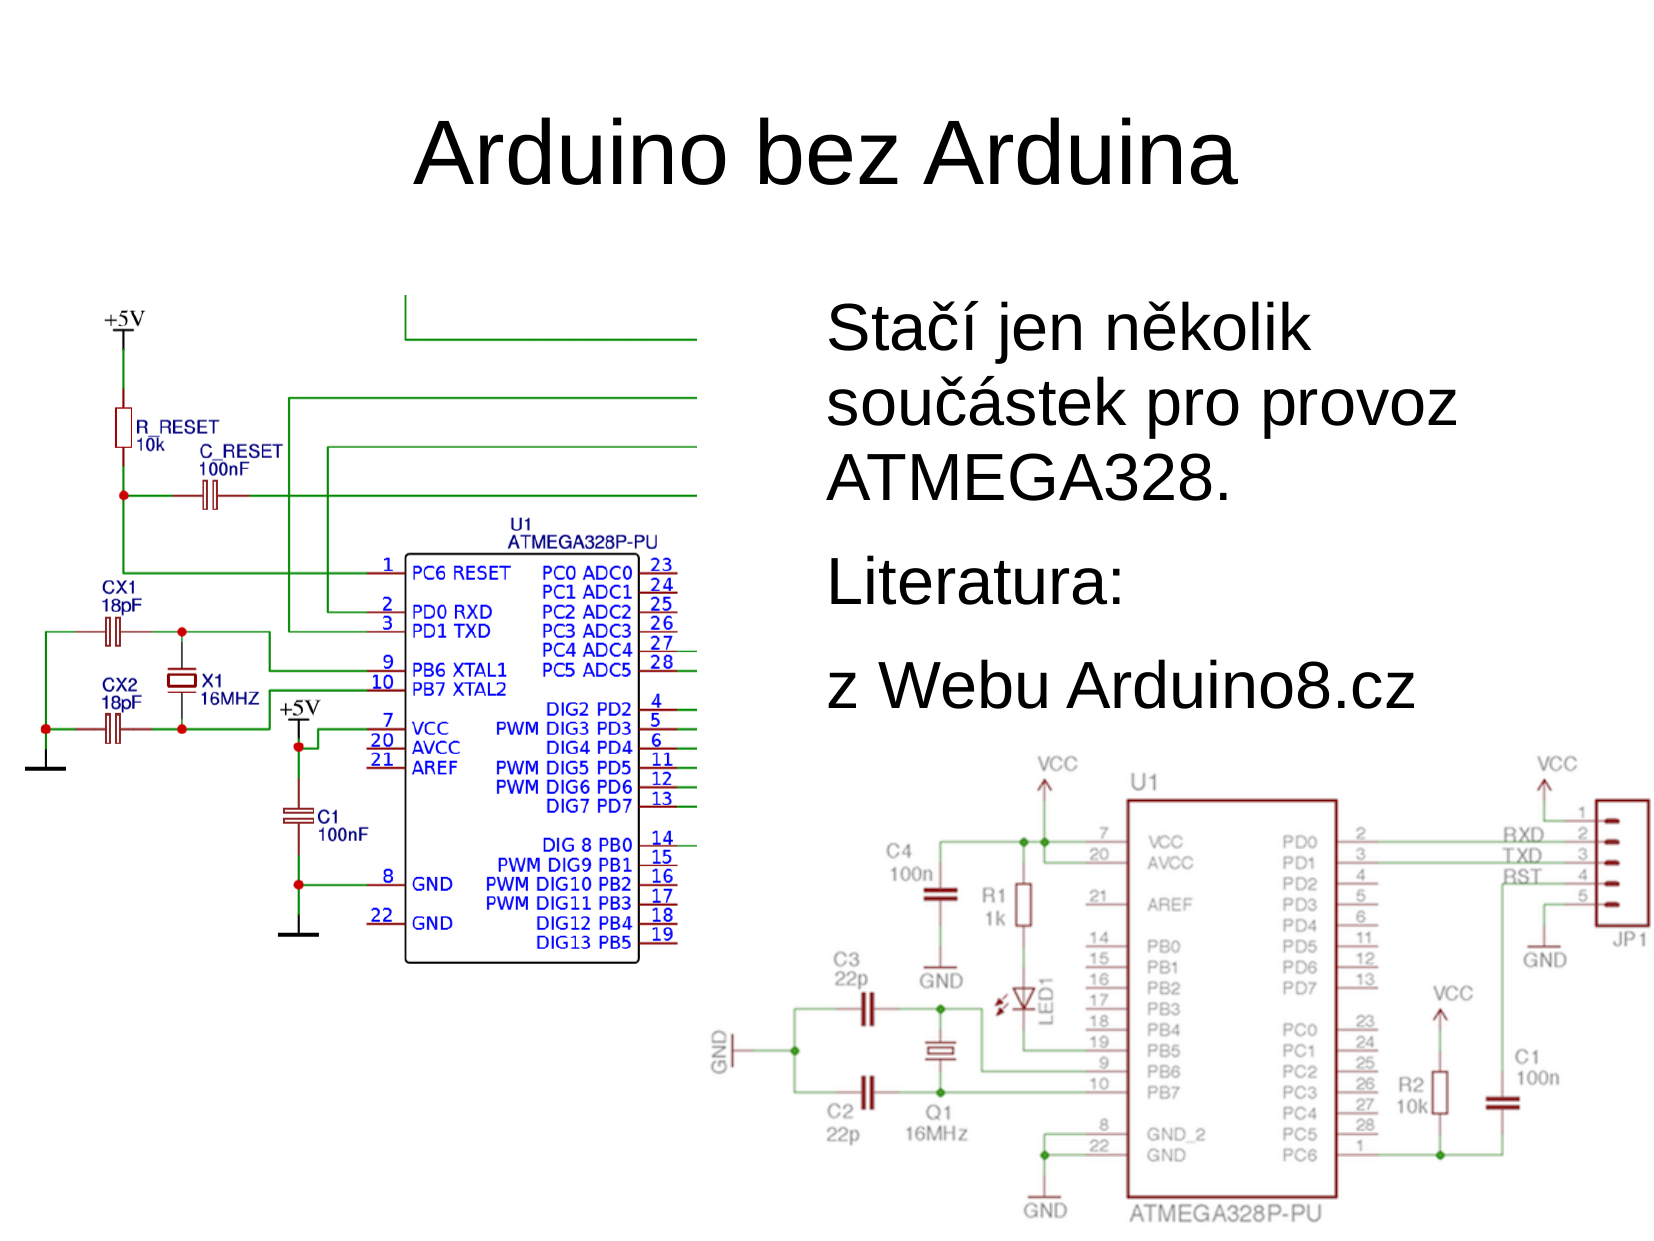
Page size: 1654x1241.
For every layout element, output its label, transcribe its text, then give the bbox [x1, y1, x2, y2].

picture [706, 751, 1654, 1229]
list Stačí jen několik součástek pro provoz ATMEGA328. Literatura: z Webu Arduino8.cz [826, 290, 1572, 751]
picture [0, 295, 697, 978]
title Arduino bez Arduina [82, 49, 1571, 257]
